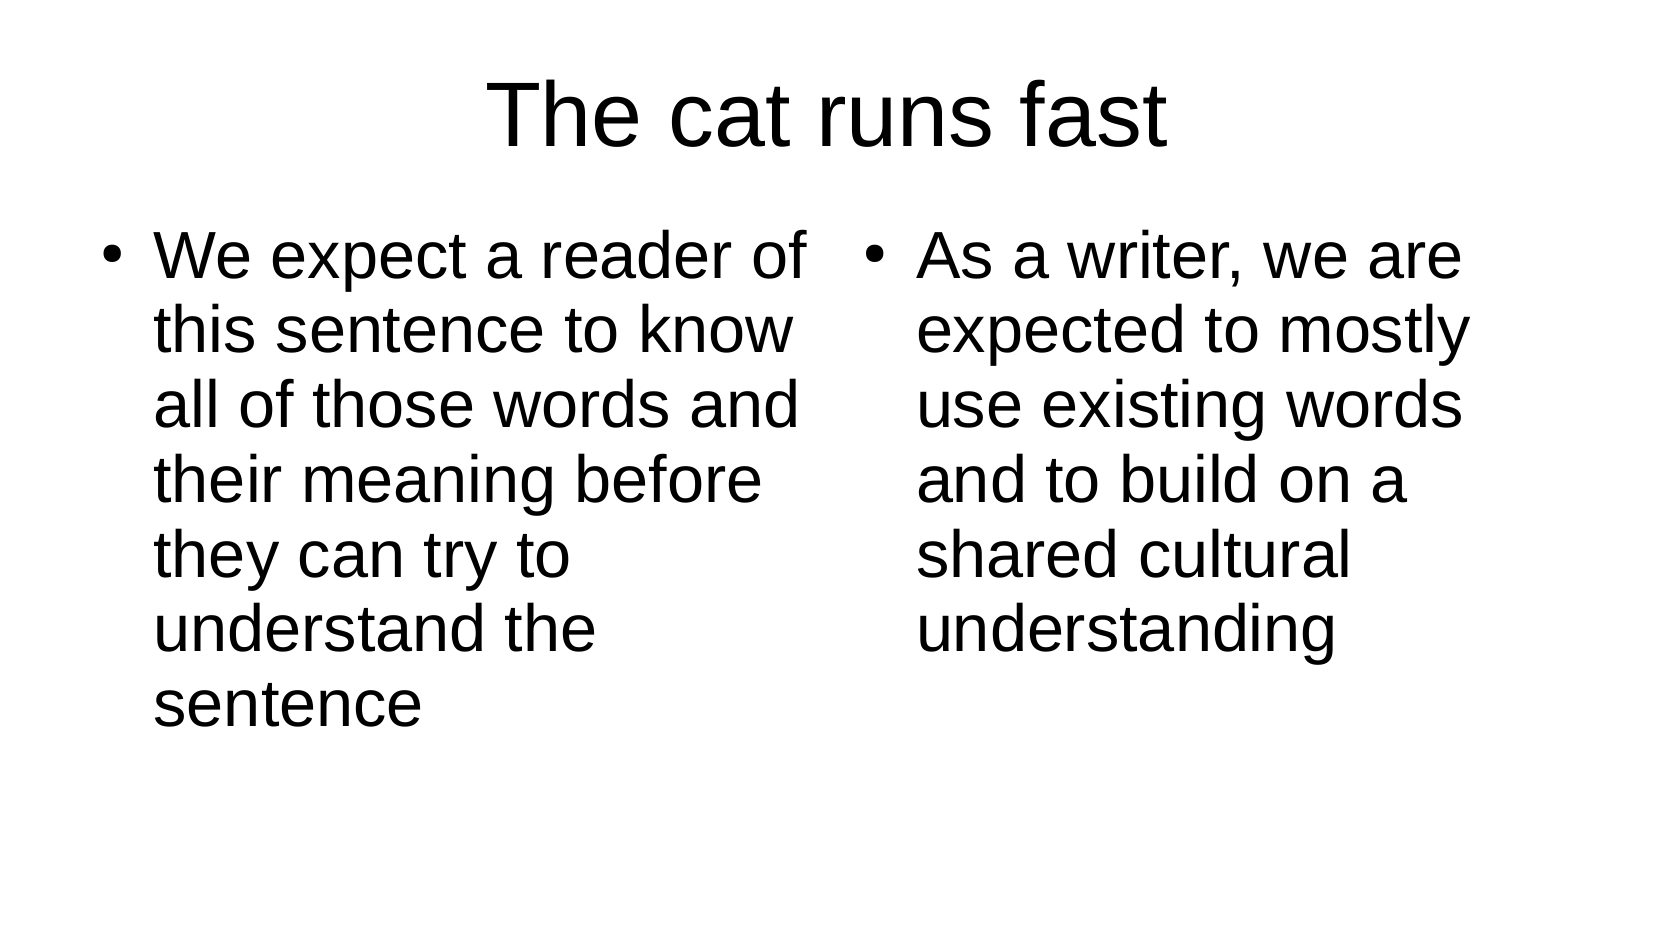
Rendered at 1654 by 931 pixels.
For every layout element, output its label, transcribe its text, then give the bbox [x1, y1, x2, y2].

list We expect a reader of this sentence to know all of those words and their meaning before they can try to understand the sentence [82, 217, 809, 758]
list As a writer, we are expected to mostly use existing words and to build on a shared cultural understanding [845, 217, 1572, 758]
title The cat runs fast [82, 37, 1571, 193]
